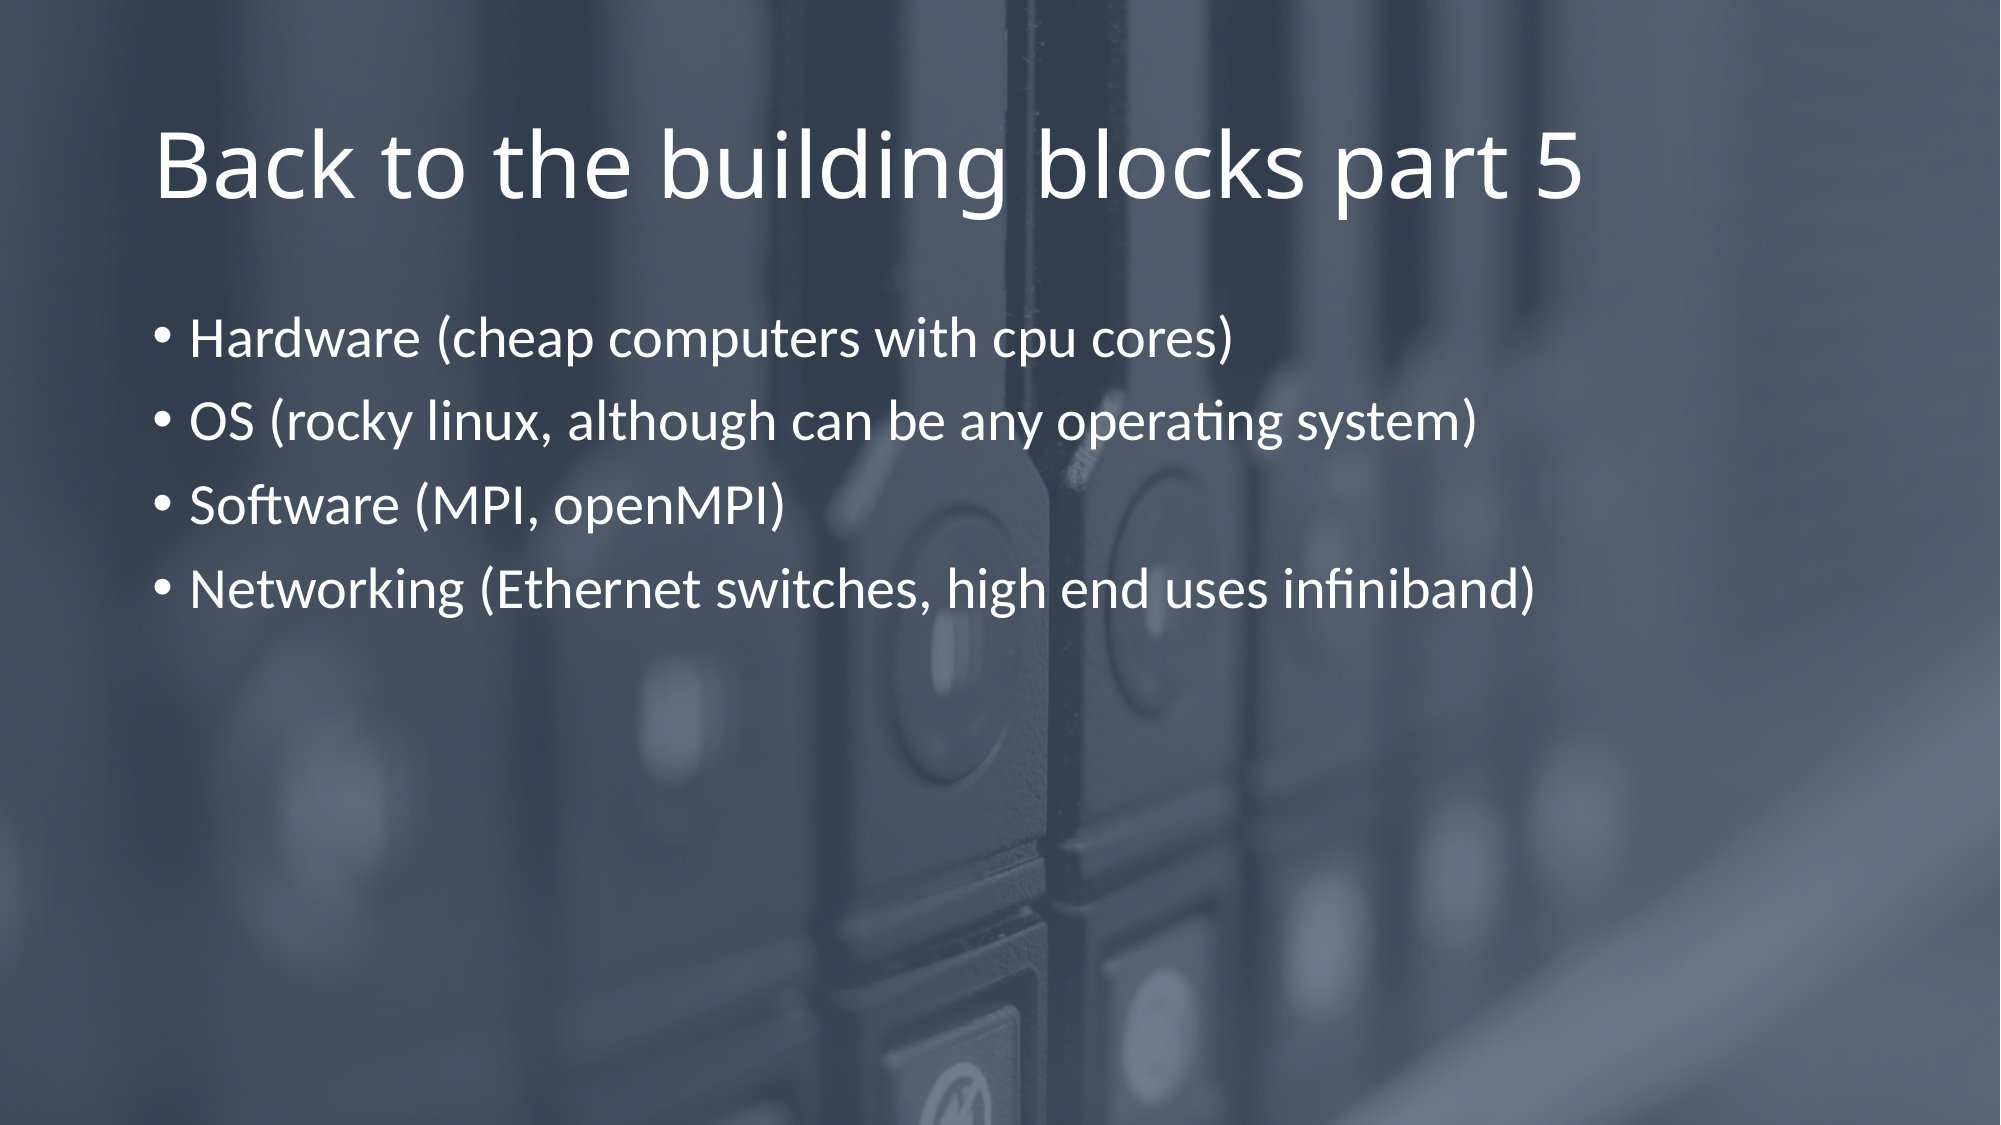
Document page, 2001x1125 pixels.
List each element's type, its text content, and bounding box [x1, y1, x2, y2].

list Hardware (cheap computers with cpu cores) OS (rocky linux, although can be any operating system) Software (MPI, openMPI) Networking (Ethernet switches, high end uses infiniband) [137, 299, 1863, 1014]
title Back to the building blocks part 5 [137, 59, 1863, 278]
picture [0, 0, 2000, 1125]
